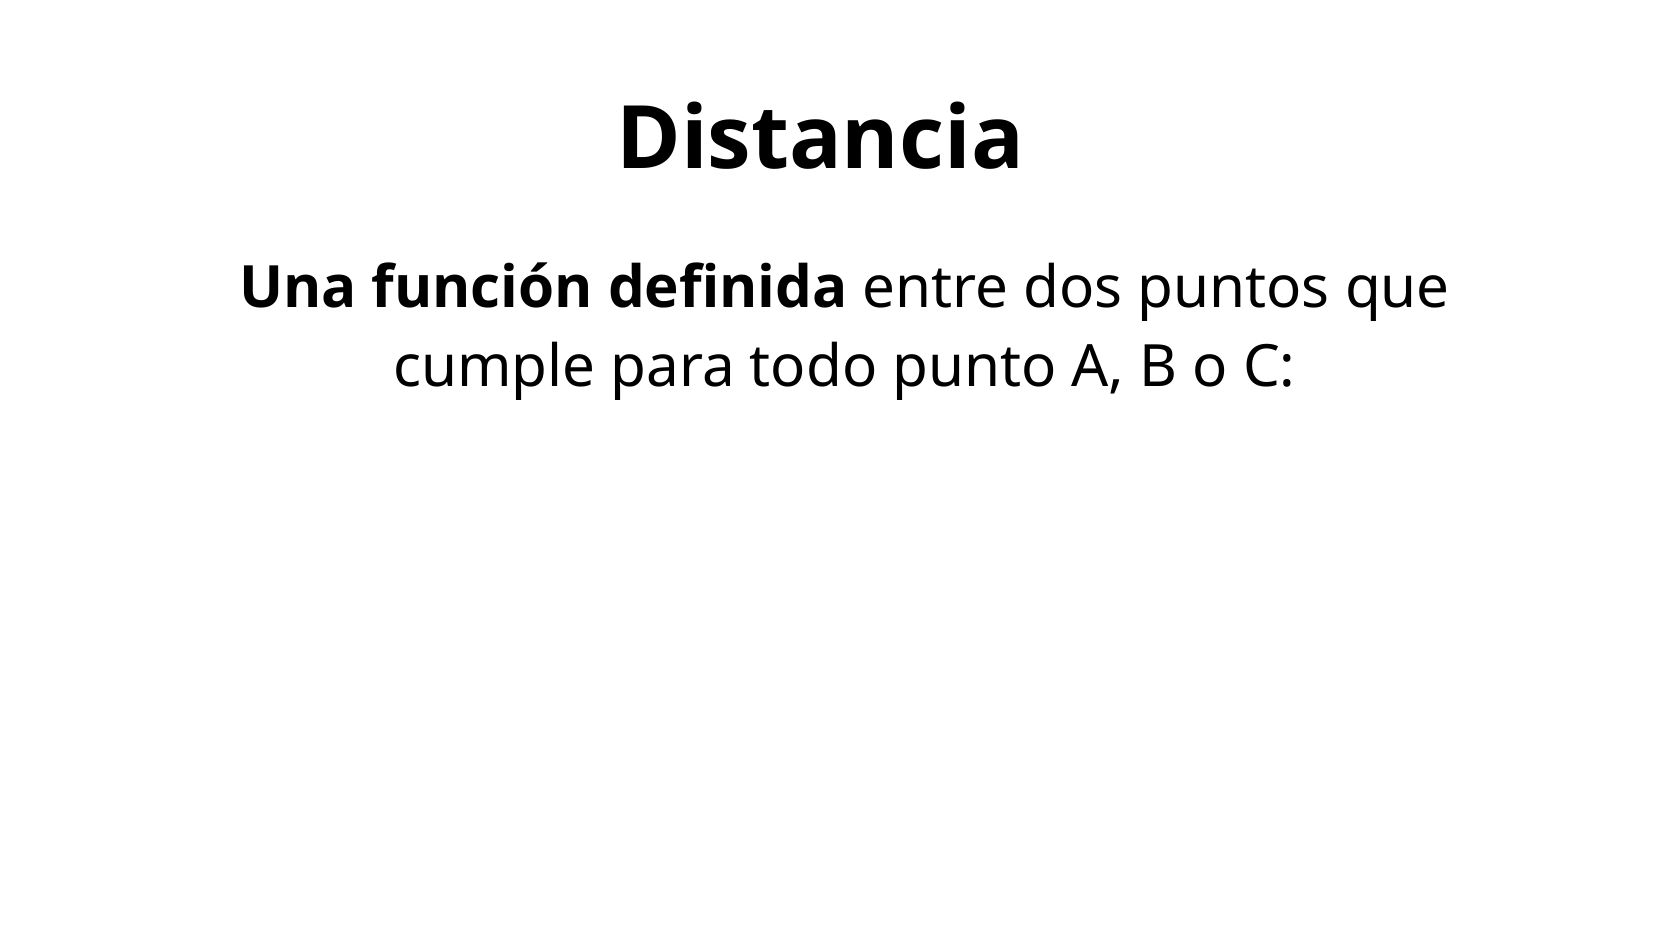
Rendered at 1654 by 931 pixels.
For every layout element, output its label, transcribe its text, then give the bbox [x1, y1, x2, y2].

text_box Distancia [201, 67, 1440, 237]
text_box Una función definida entre dos puntos que cumple para todo punto A, B o C: [190, 237, 1499, 635]
